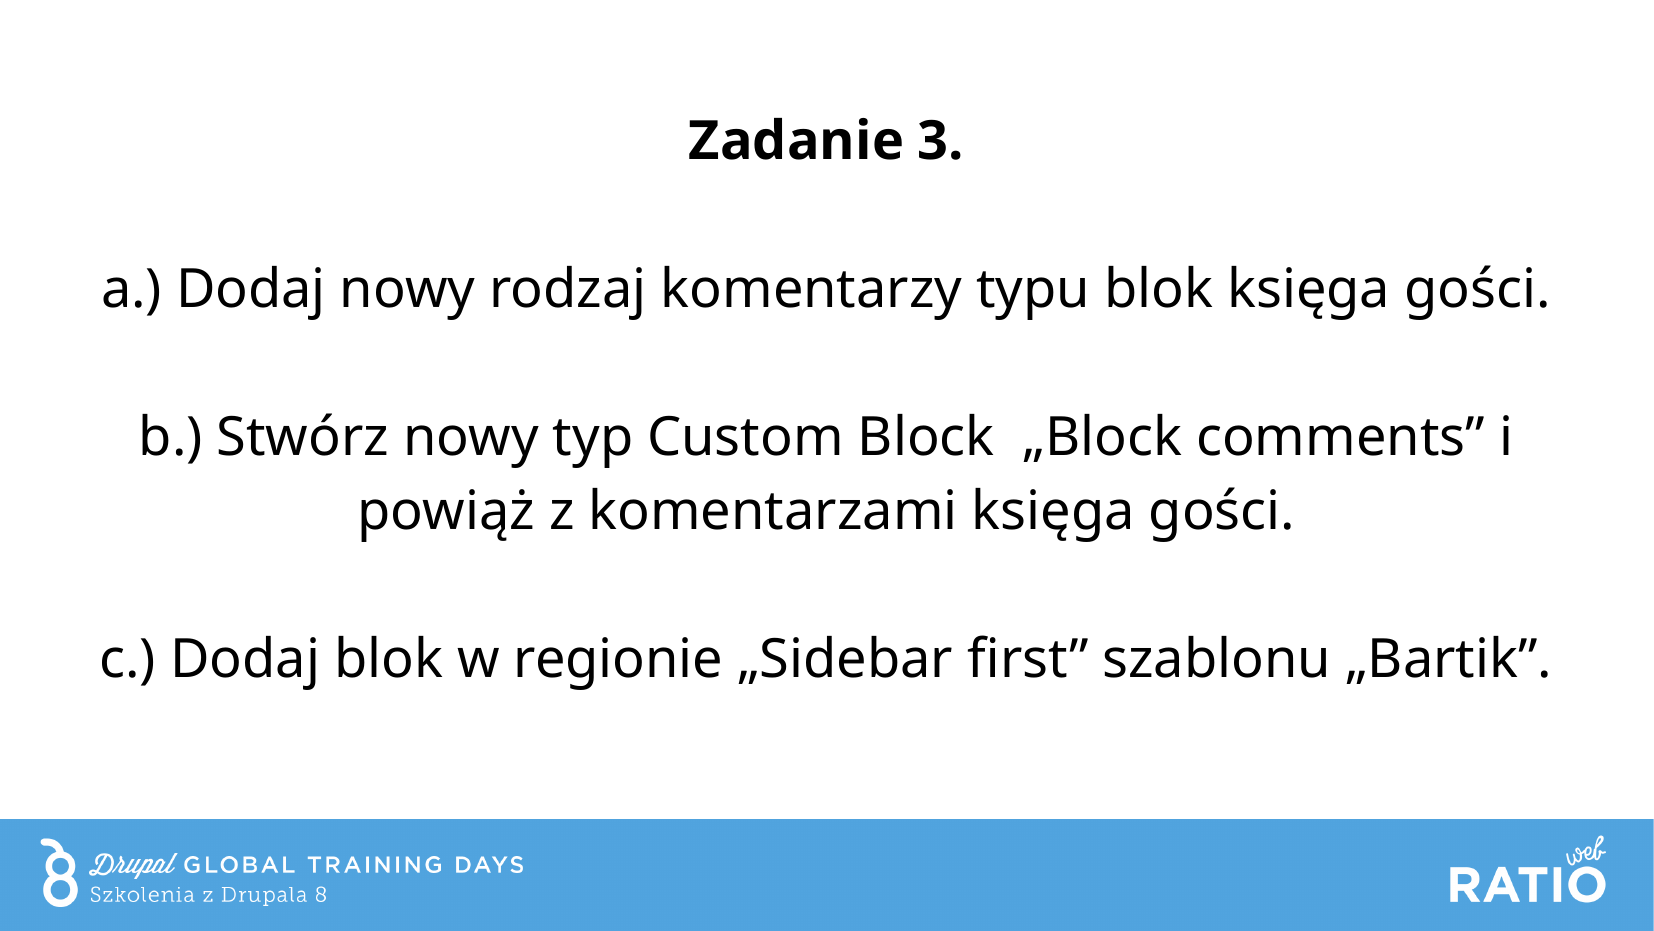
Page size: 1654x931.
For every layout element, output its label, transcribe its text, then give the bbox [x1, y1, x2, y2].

subtitle Zadanie 3. a.) Dodaj nowy rodzaj komentarzy typu blok księga gości. b.) Stwórz nowy typ Custom Block „Block comments” i powiąż z komentarzami księga gości. c.) Dodaj blok w regionie „Sidebar first” szablonu „Bartik”. [82, 37, 1571, 758]
picture [0, 0, 1654, 931]
